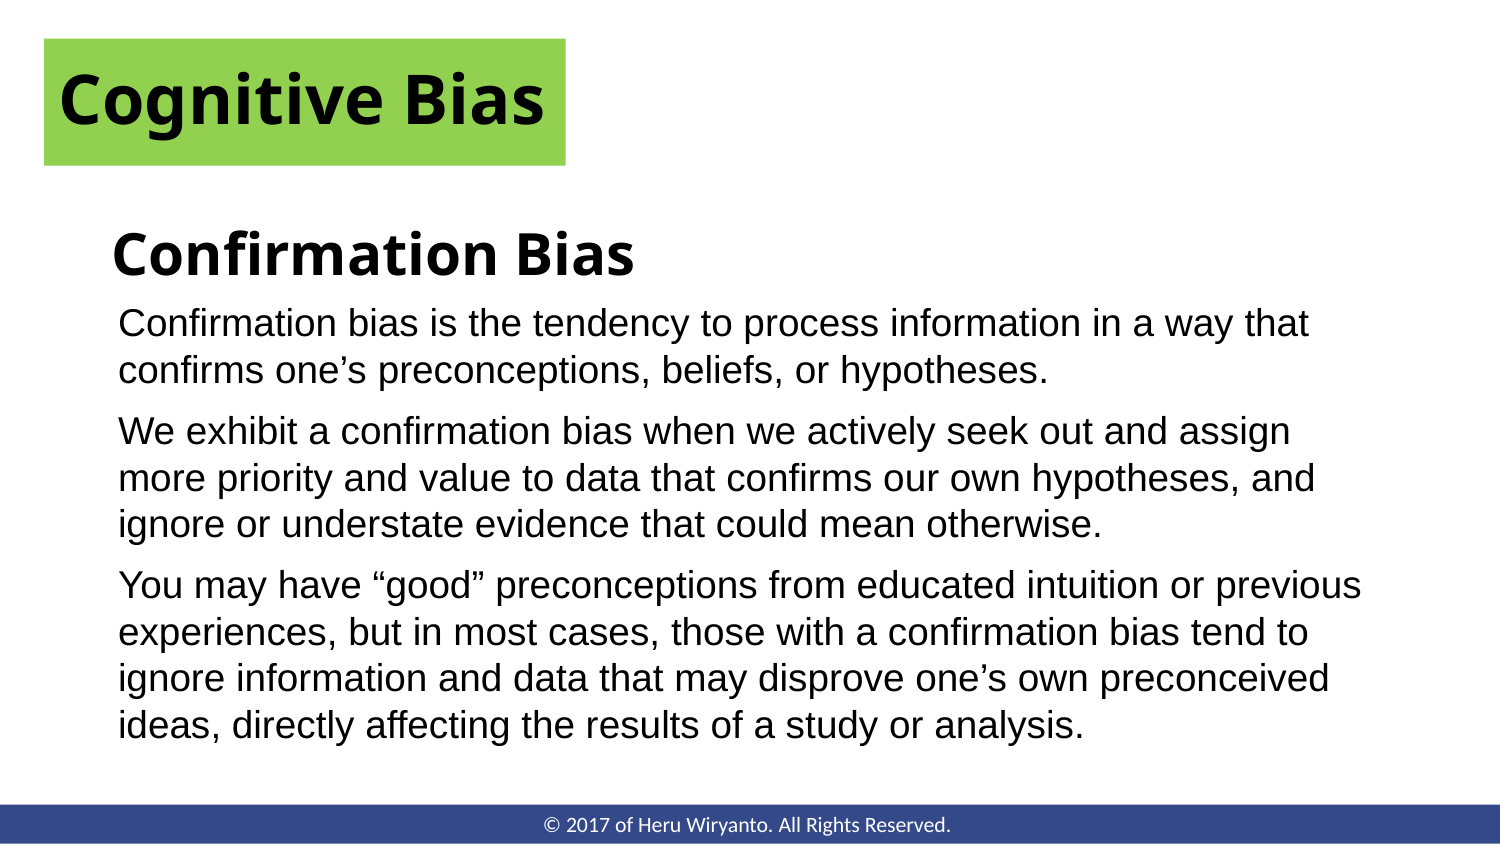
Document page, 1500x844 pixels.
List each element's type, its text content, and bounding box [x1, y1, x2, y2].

text_box Confirmation Bias [96, 206, 857, 307]
title Cognitive Bias [43, 38, 566, 166]
list Confirmation bias is the tendency to process information in a way that confirms one’s preconceptions, beliefs, or hypotheses. We exhibit a confirmation bias when we actively seek out and assign more priority and value to data that confirms our own hypotheses, and ignore or understate evidence that could mean otherwise. You may have “good” preconceptions from educated intuition or previous experiences, but in most cases, those with a confirmation bias tend to ignore information and data that may disprove one’s own preconceived ideas, directly affecting the results of a study or analysis. [103, 290, 1397, 760]
